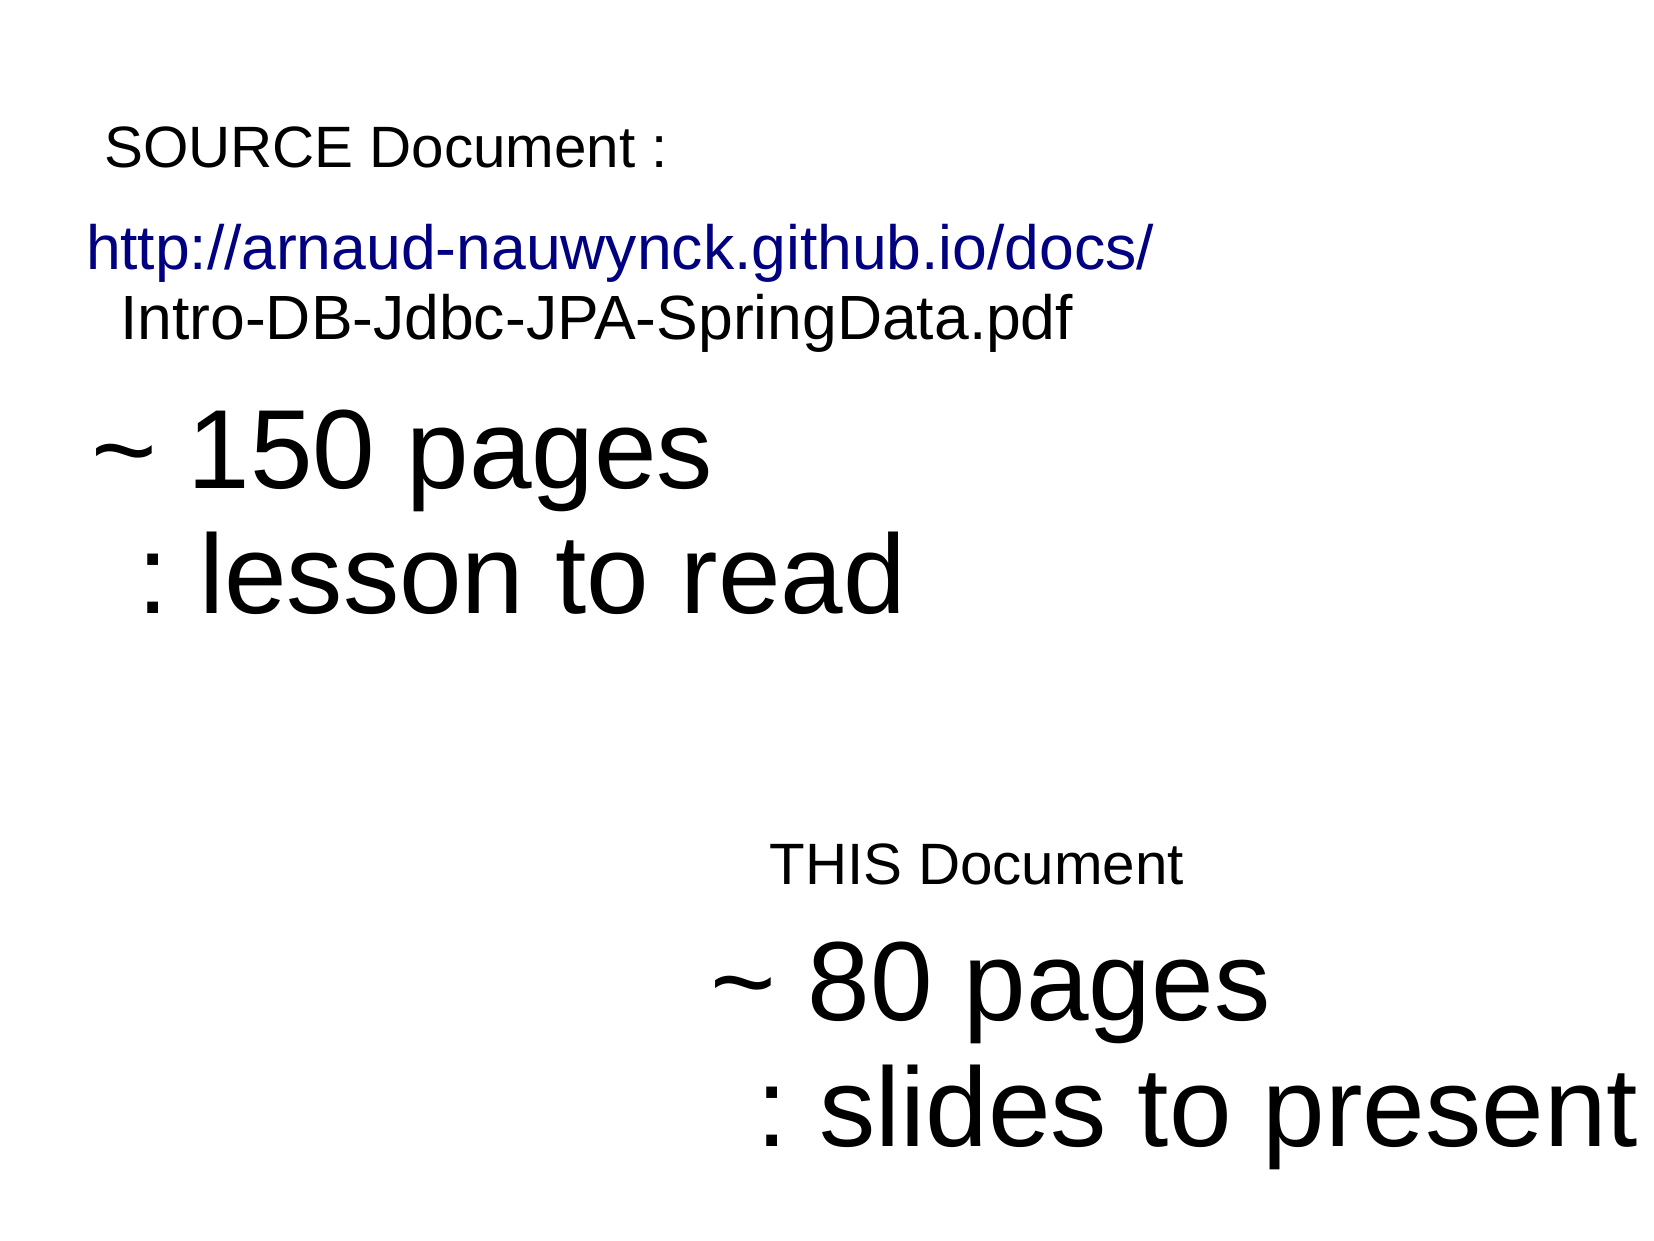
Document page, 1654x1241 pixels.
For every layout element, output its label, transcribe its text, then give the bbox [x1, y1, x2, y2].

text_box ~ 80 pages : slides to present [679, 911, 1654, 1178]
text_box THIS Document [754, 824, 1200, 904]
text_box SOURCE Document : [90, 107, 700, 188]
text_box http://arnaud-nauwynck.github.io/docs/ Intro-DB-Jdbc-JPA-SpringData.pdf [71, 205, 1171, 361]
text_box ~ 150 pages : lesson to read [60, 379, 921, 646]
